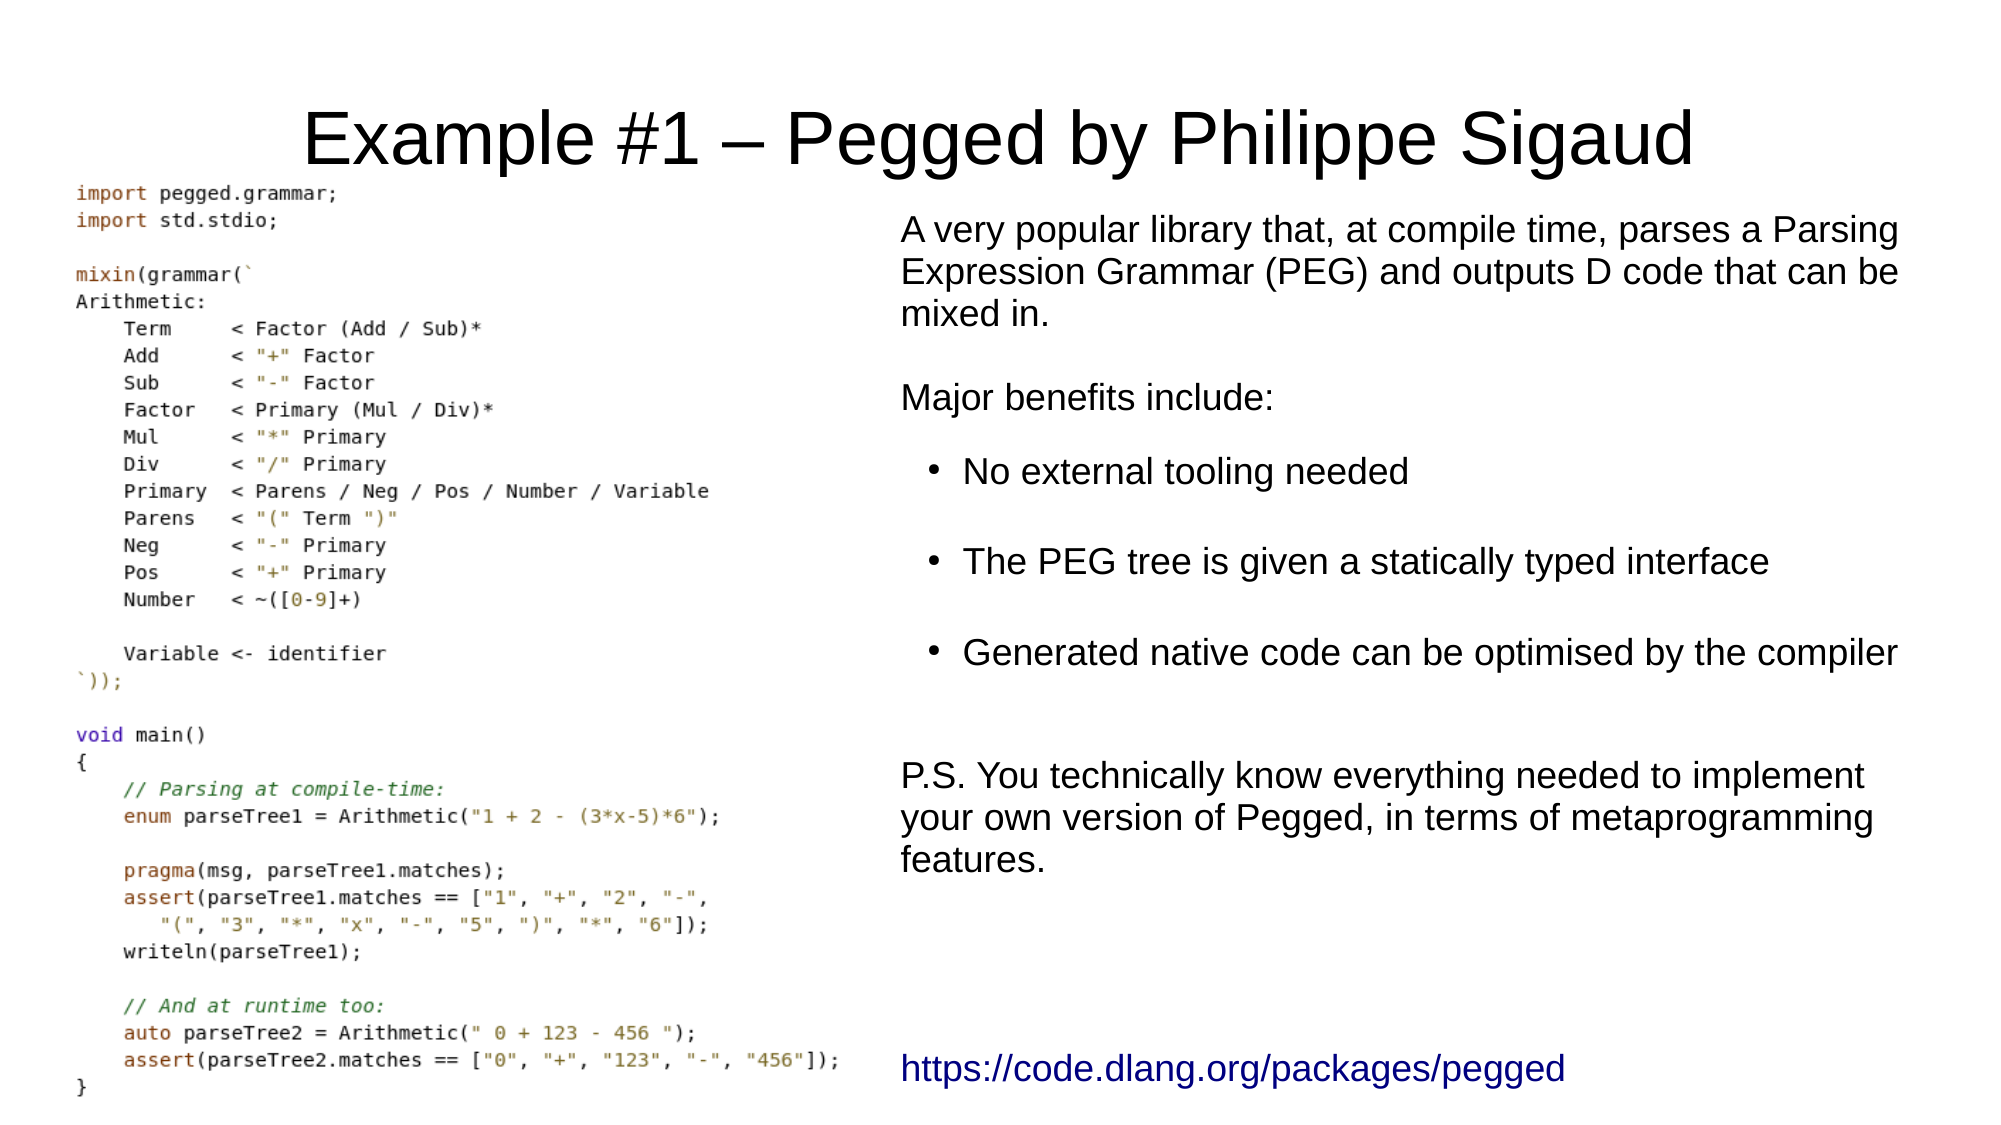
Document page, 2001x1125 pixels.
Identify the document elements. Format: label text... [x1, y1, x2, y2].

title Example #1 – Pegged by Philippe Sigaud [99, 44, 1900, 233]
picture [76, 177, 857, 1102]
text_box A very popular library that, at compile time, parses a Parsing Expression Grammar (PEG) and outputs D code that can be mixed in. Major benefits include: P.S. You technically know everything needed to implement your own version of Pegged, in terms of metaprogramming features. https://code.dlang.org/packages/pegged [885, 200, 1949, 1125]
text_box No external tooling needed The PEG tree is given a statically typed interface Generated native code can be optimised by the compiler [912, 442, 1914, 681]
